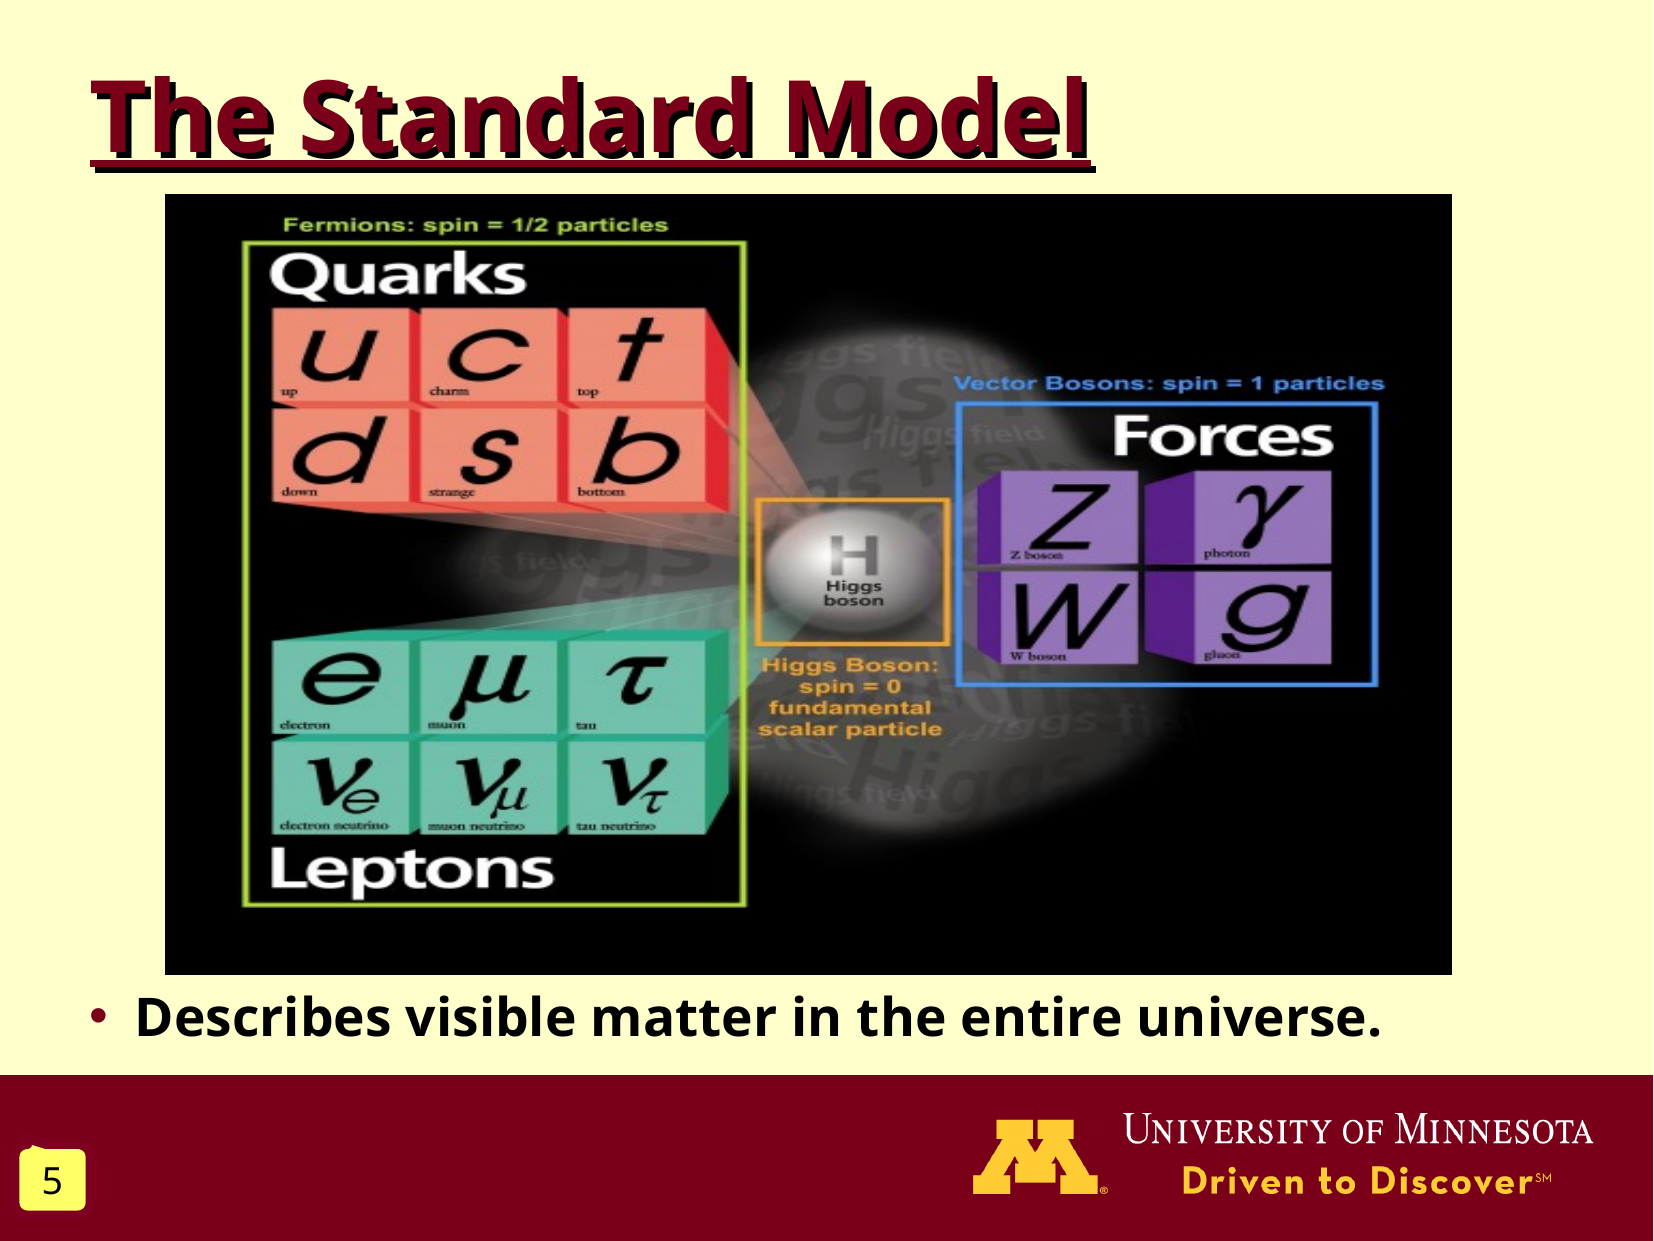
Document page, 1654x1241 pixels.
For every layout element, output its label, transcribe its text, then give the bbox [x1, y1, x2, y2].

text_box 5 [15, 1137, 91, 1216]
list Describes visible matter in the entire universe. [75, 975, 1636, 1096]
picture [0, 1075, 1654, 1241]
title The Standard Model [75, 29, 1621, 196]
picture [165, 194, 1452, 976]
